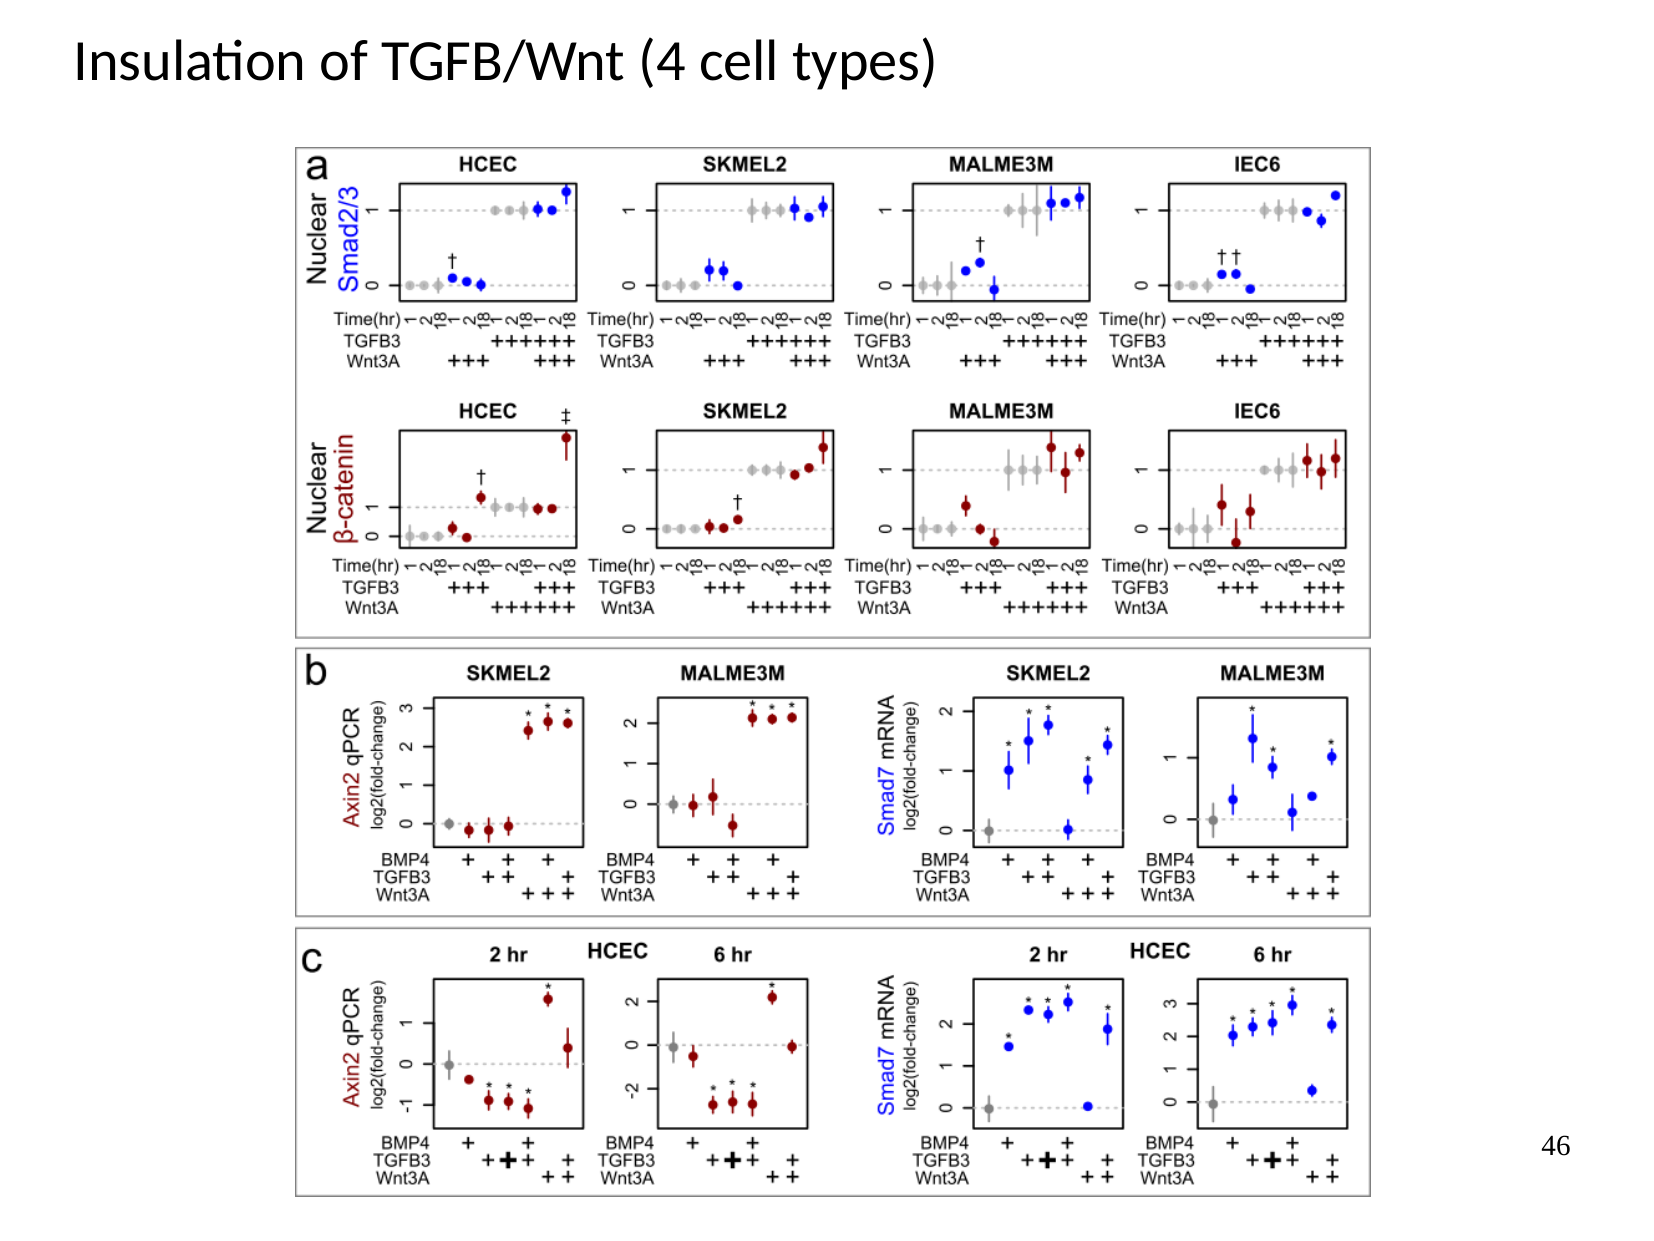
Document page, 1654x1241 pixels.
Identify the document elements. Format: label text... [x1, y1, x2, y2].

text_box Insulation of TGFB/Wnt (4 cell types) [59, 29, 1536, 148]
picture [295, 148, 1371, 1197]
